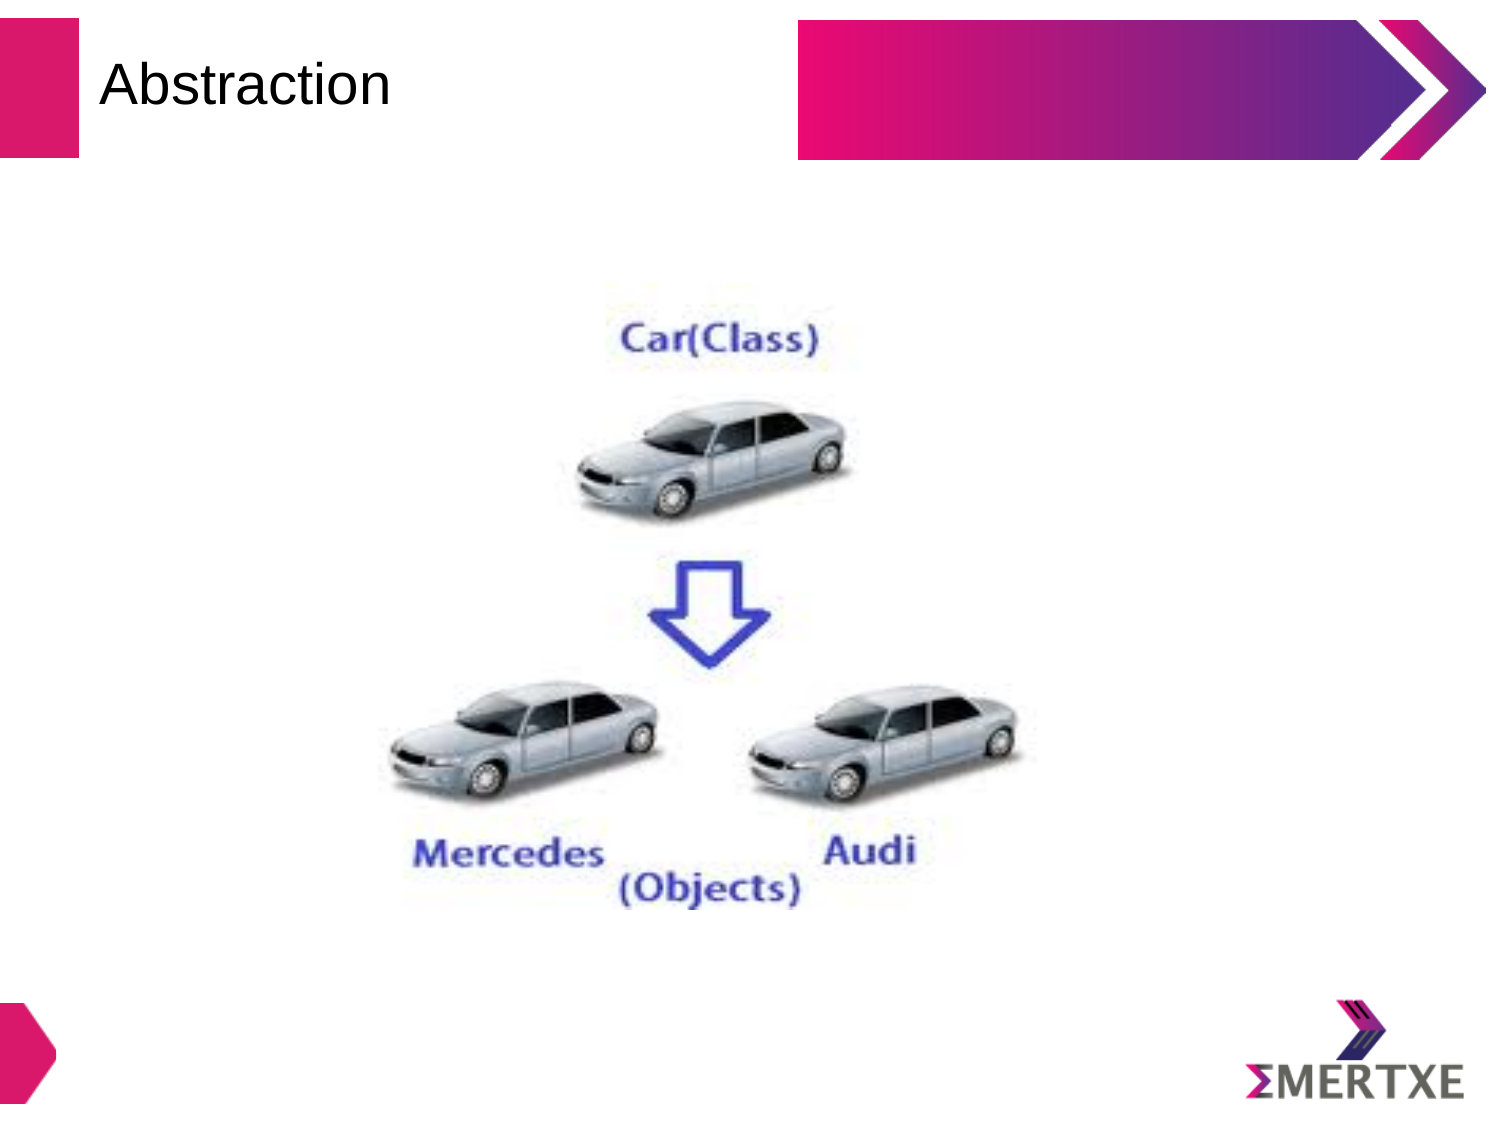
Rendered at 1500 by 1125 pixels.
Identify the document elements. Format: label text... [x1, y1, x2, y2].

picture [354, 283, 1063, 910]
text_box Abstraction [84, 44, 735, 167]
picture [1245, 996, 1465, 1099]
picture [798, 20, 1486, 160]
